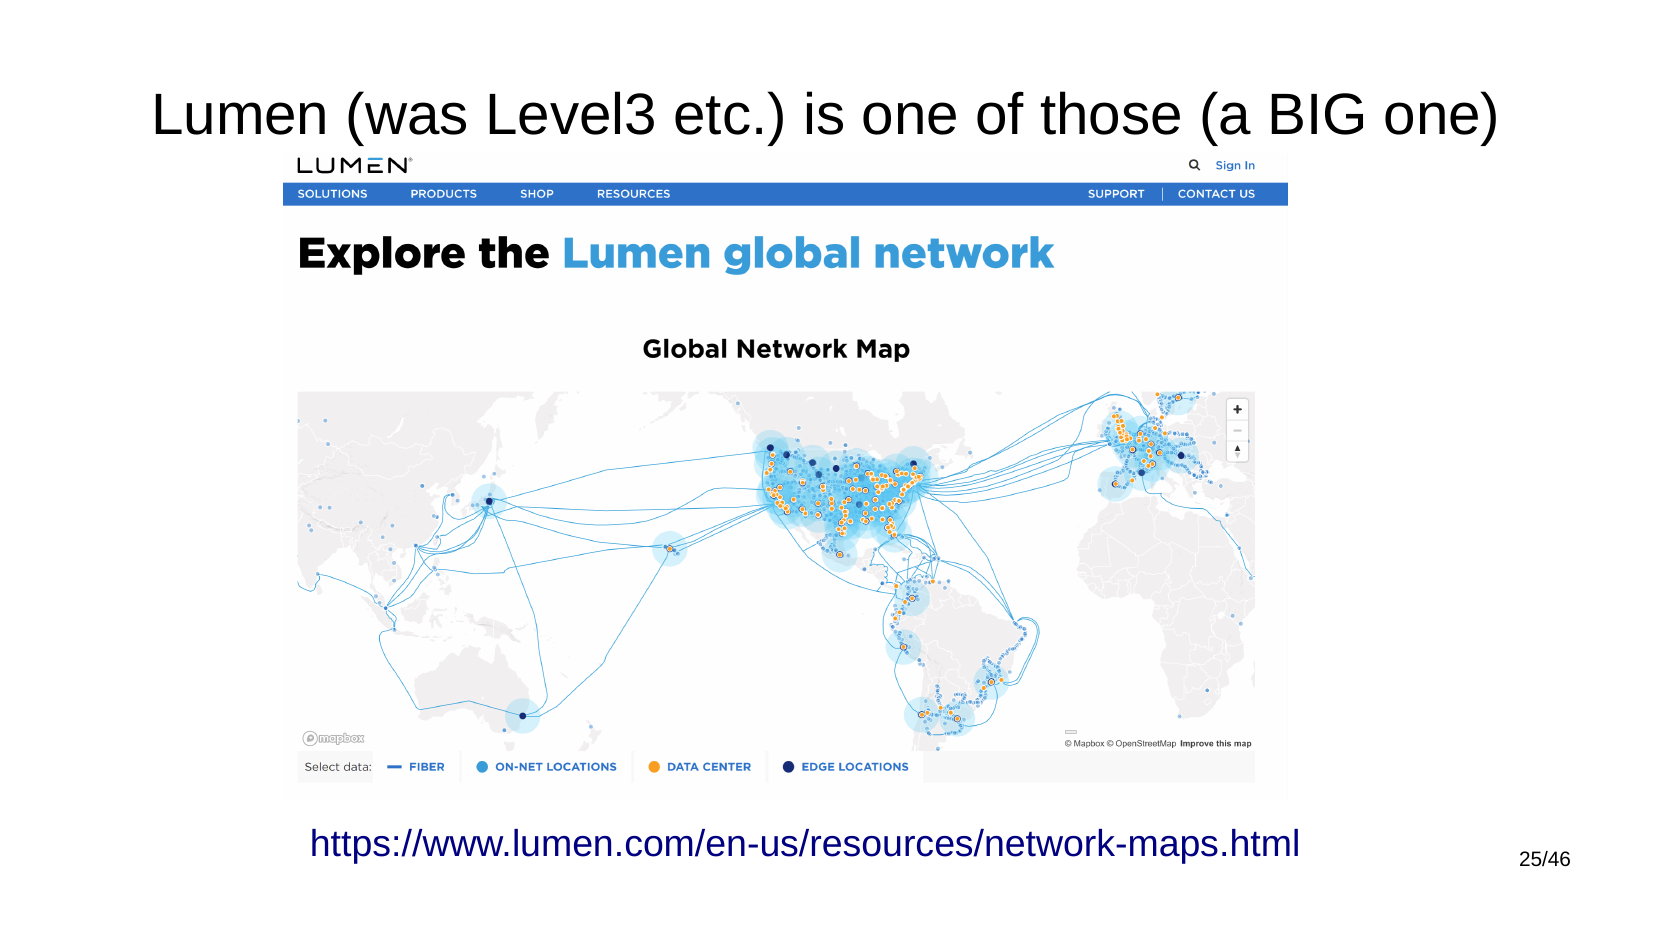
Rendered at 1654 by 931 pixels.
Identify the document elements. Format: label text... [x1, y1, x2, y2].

picture [283, 153, 1288, 800]
text_box https://www.lumen.com/en-us/resources/network-maps.html [295, 814, 1316, 872]
title Lumen (was Level3 etc.) is one of those (a BIG one) [82, 37, 1571, 193]
